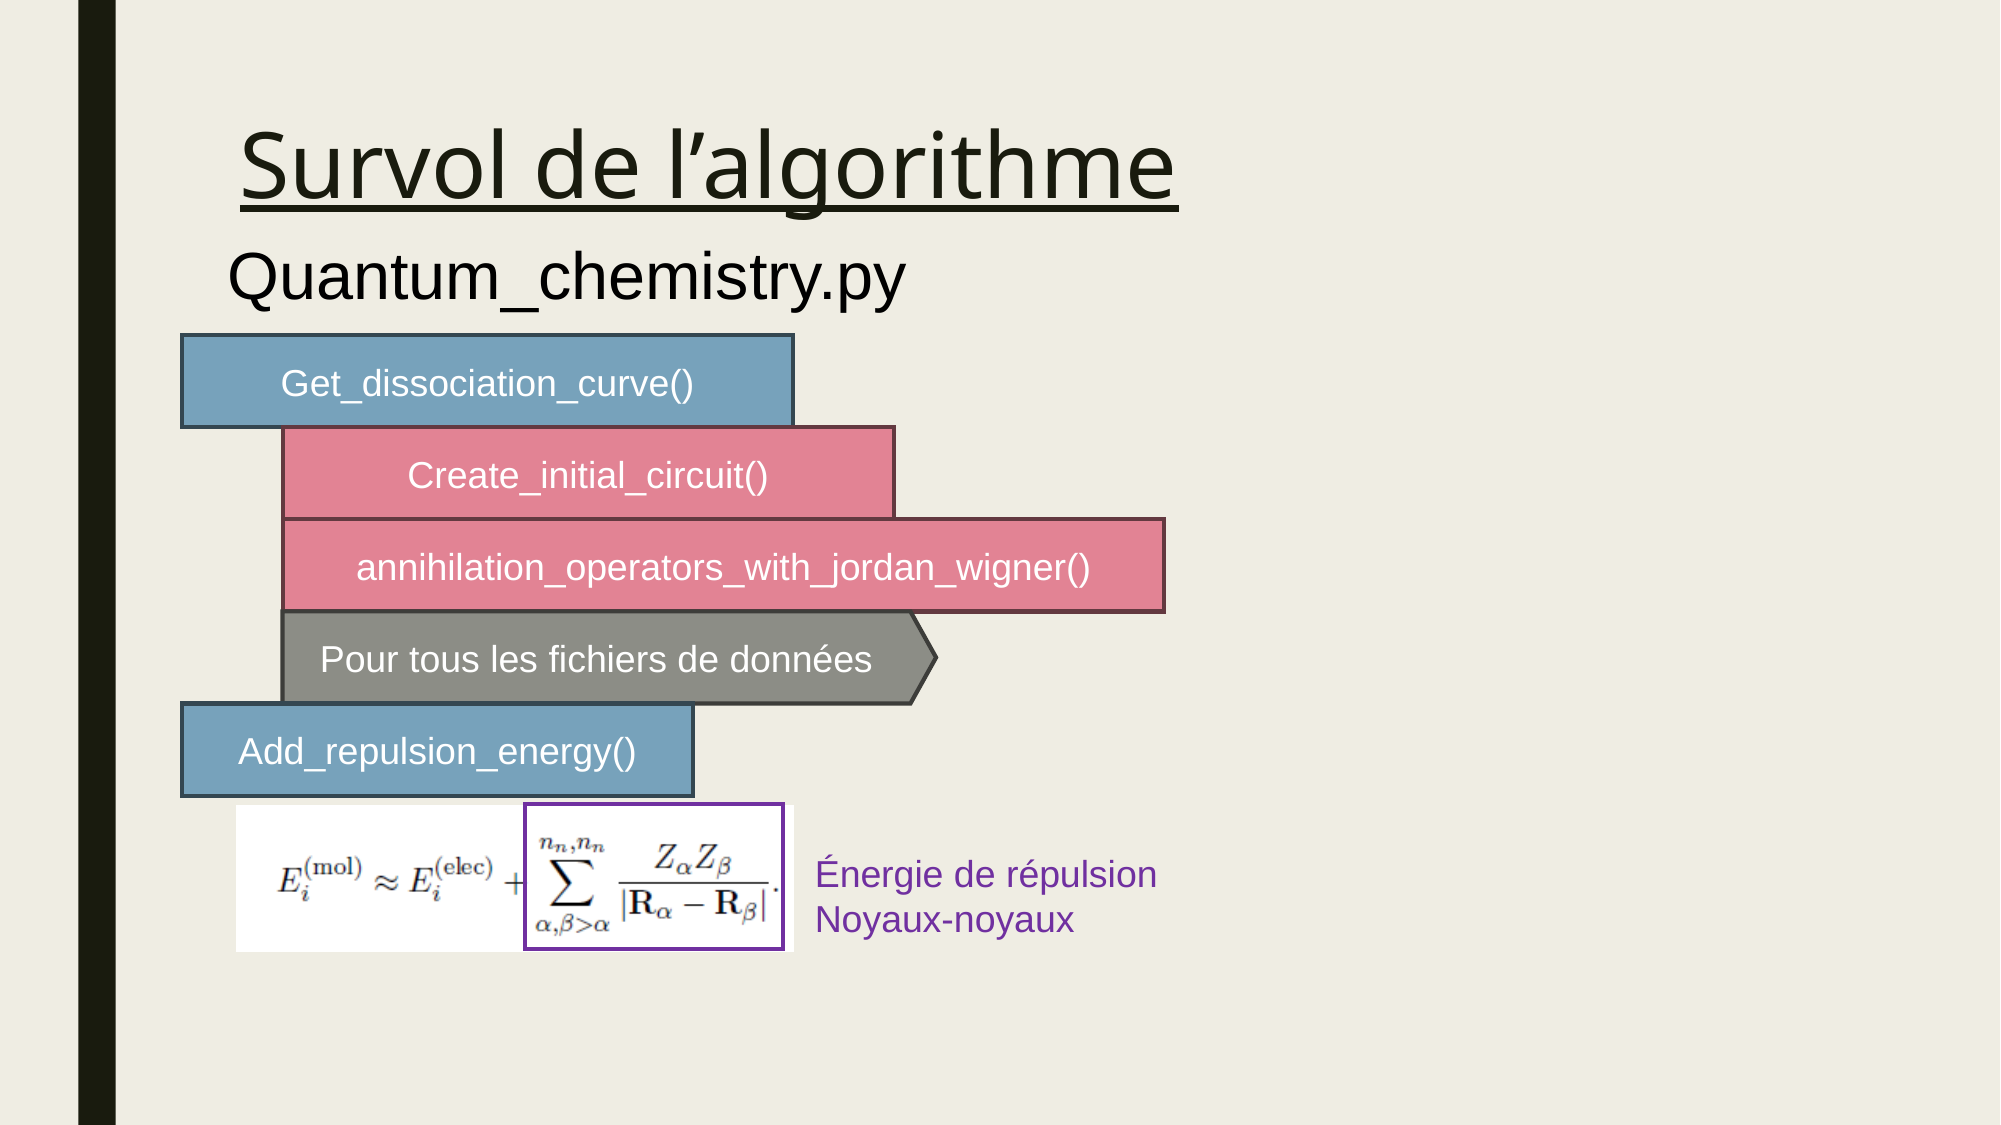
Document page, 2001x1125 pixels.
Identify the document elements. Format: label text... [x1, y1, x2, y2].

picture [236, 805, 794, 952]
text_box Quantum_chemistry.py [212, 234, 1788, 327]
text_box Énergie de répulsion Noyaux-noyaux [799, 842, 1173, 948]
title Survol de l’algorithme [225, 112, 1800, 357]
text_box Create_initial_circuit() [282, 427, 894, 520]
text_box Get_dissociation_curve() [181, 335, 794, 428]
text_box annihilation_operators_with_jordan_wigner() [282, 519, 1165, 612]
picture [527, 806, 781, 947]
text_box Pour tous les fichiers de données [282, 611, 937, 704]
text_box Add_repulsion_energy() [181, 703, 694, 796]
